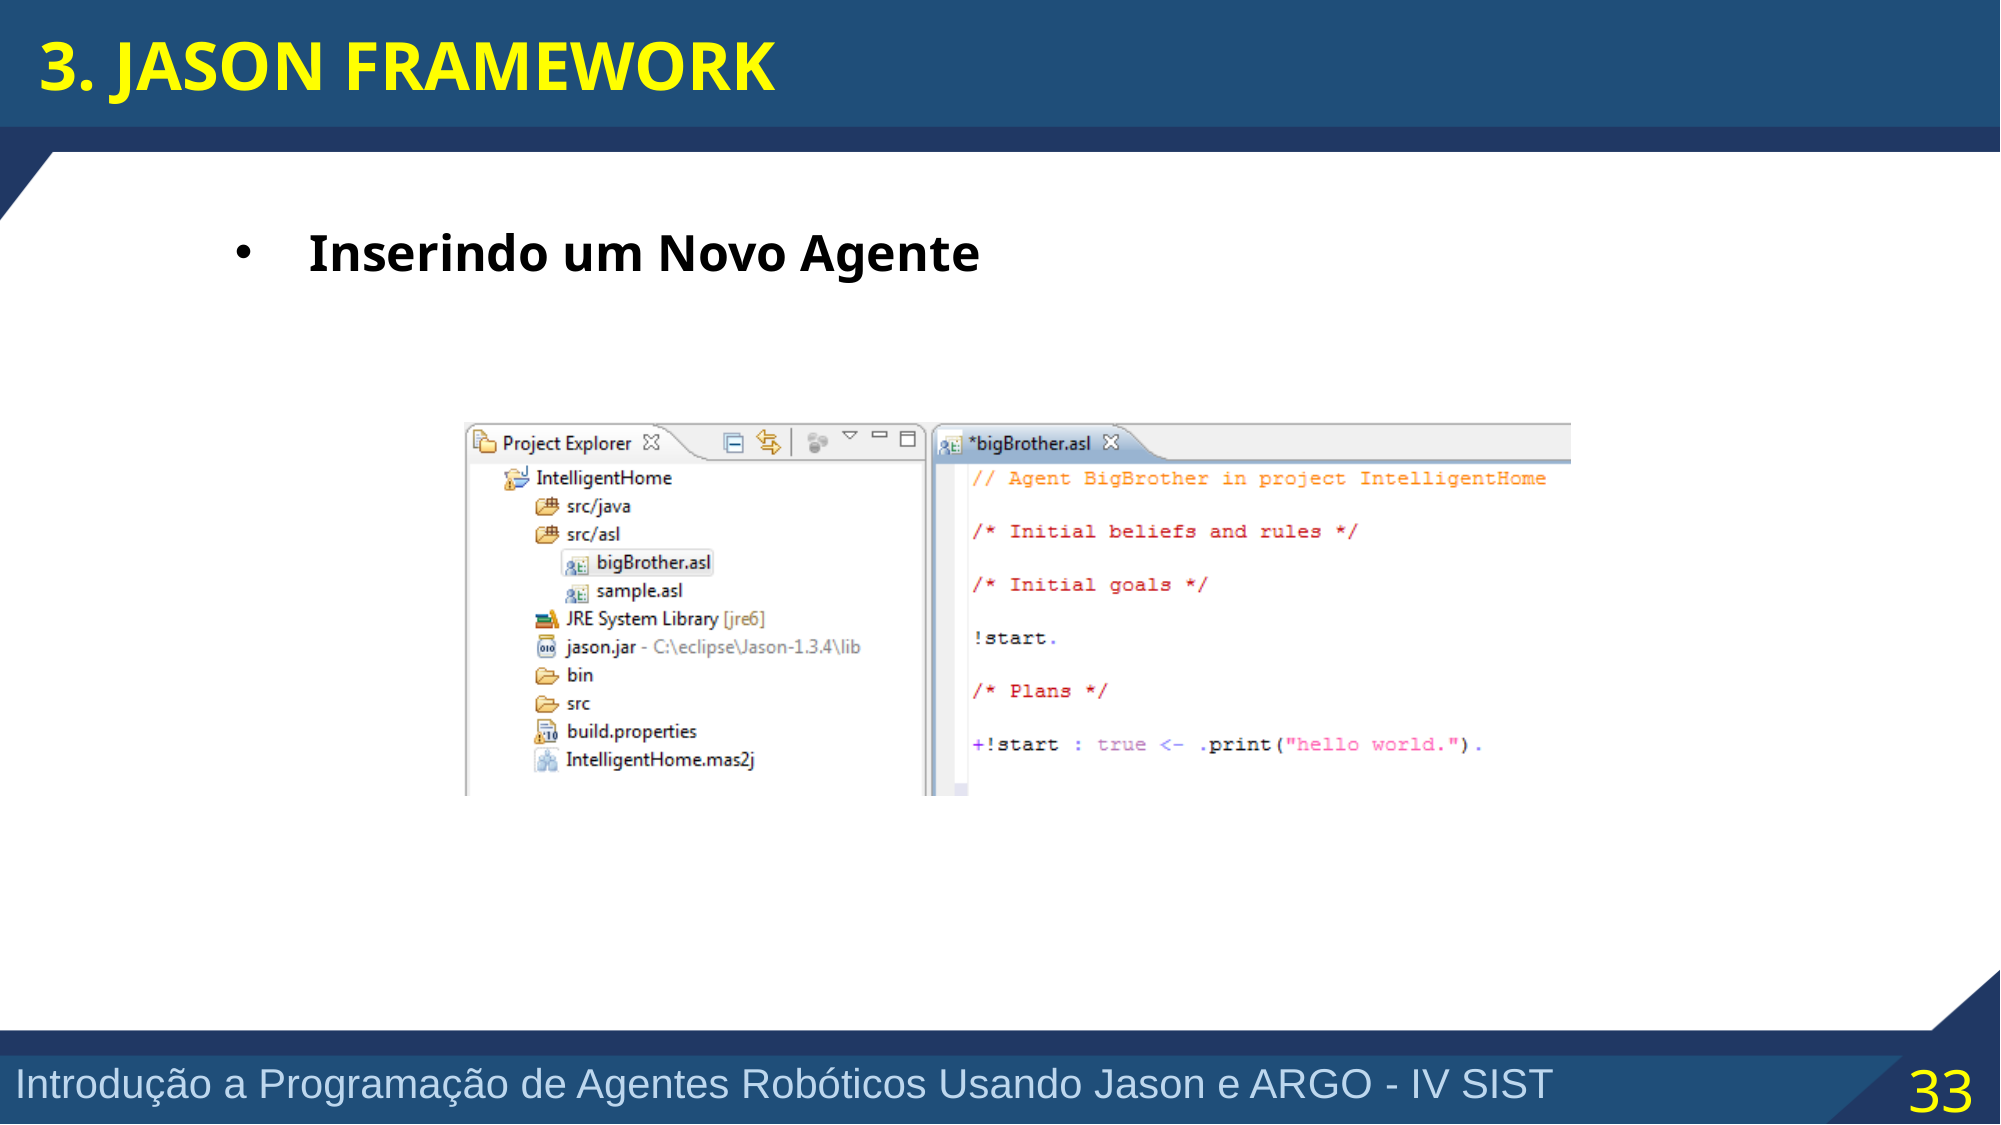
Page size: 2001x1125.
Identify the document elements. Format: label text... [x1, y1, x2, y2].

text_box 3. JASON FRAMEWORK [24, 16, 2000, 112]
text_box Inserindo um Novo Agente [220, 214, 1496, 290]
picture [0, 0, 2000, 1124]
